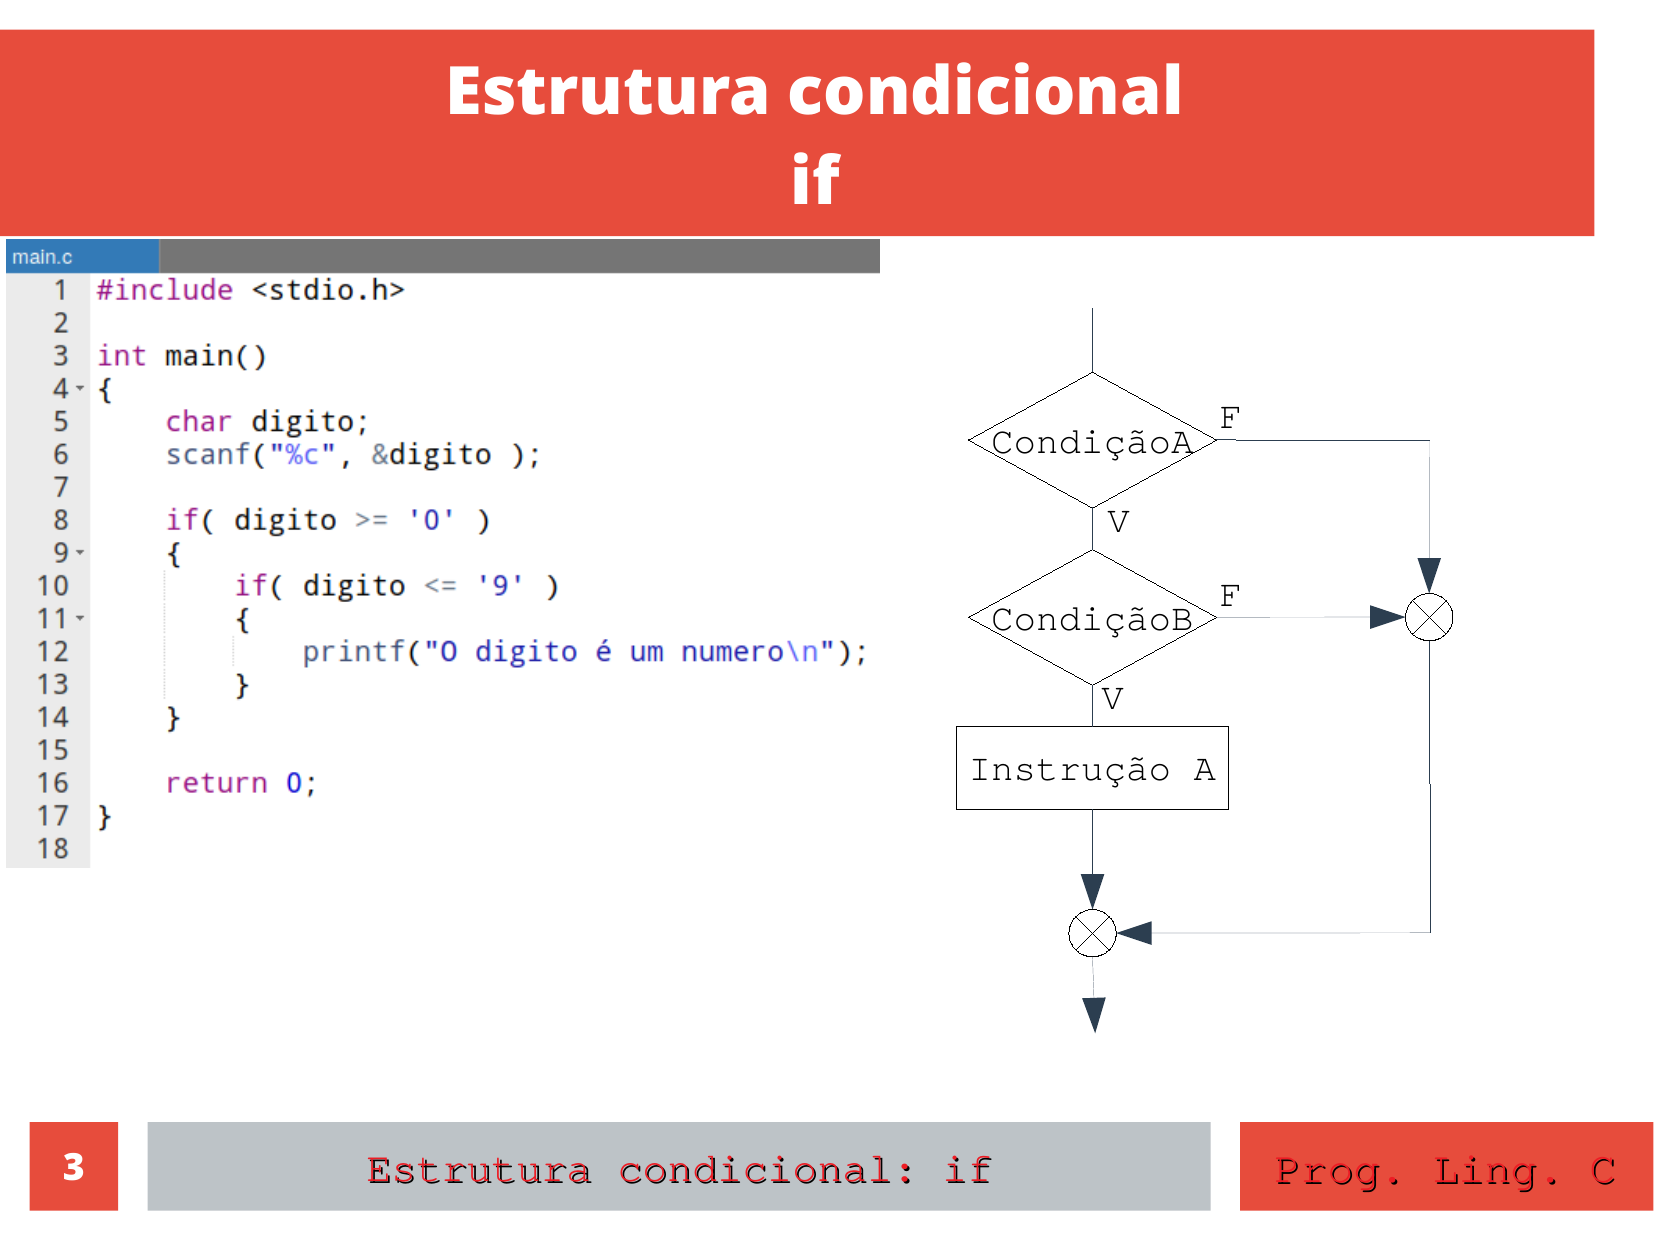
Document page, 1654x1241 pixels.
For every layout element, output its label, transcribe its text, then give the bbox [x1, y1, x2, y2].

text_box [1405, 593, 1453, 641]
text_box F [1204, 563, 1252, 624]
text_box Prog. Ling. C [1233, 1133, 1654, 1202]
text_box [1068, 909, 1117, 957]
text_box V [1093, 489, 1140, 550]
text_box F [1204, 385, 1252, 446]
text_box Estrutura condicional: if [197, 1133, 1162, 1199]
text_box Instrução A [956, 726, 1229, 810]
text_box V [1086, 666, 1134, 727]
text_box CondiçãoA [968, 372, 1217, 508]
title Estrutura condicional if [283, 42, 1347, 225]
text_box CondiçãoB [968, 549, 1205, 682]
picture [6, 239, 880, 868]
